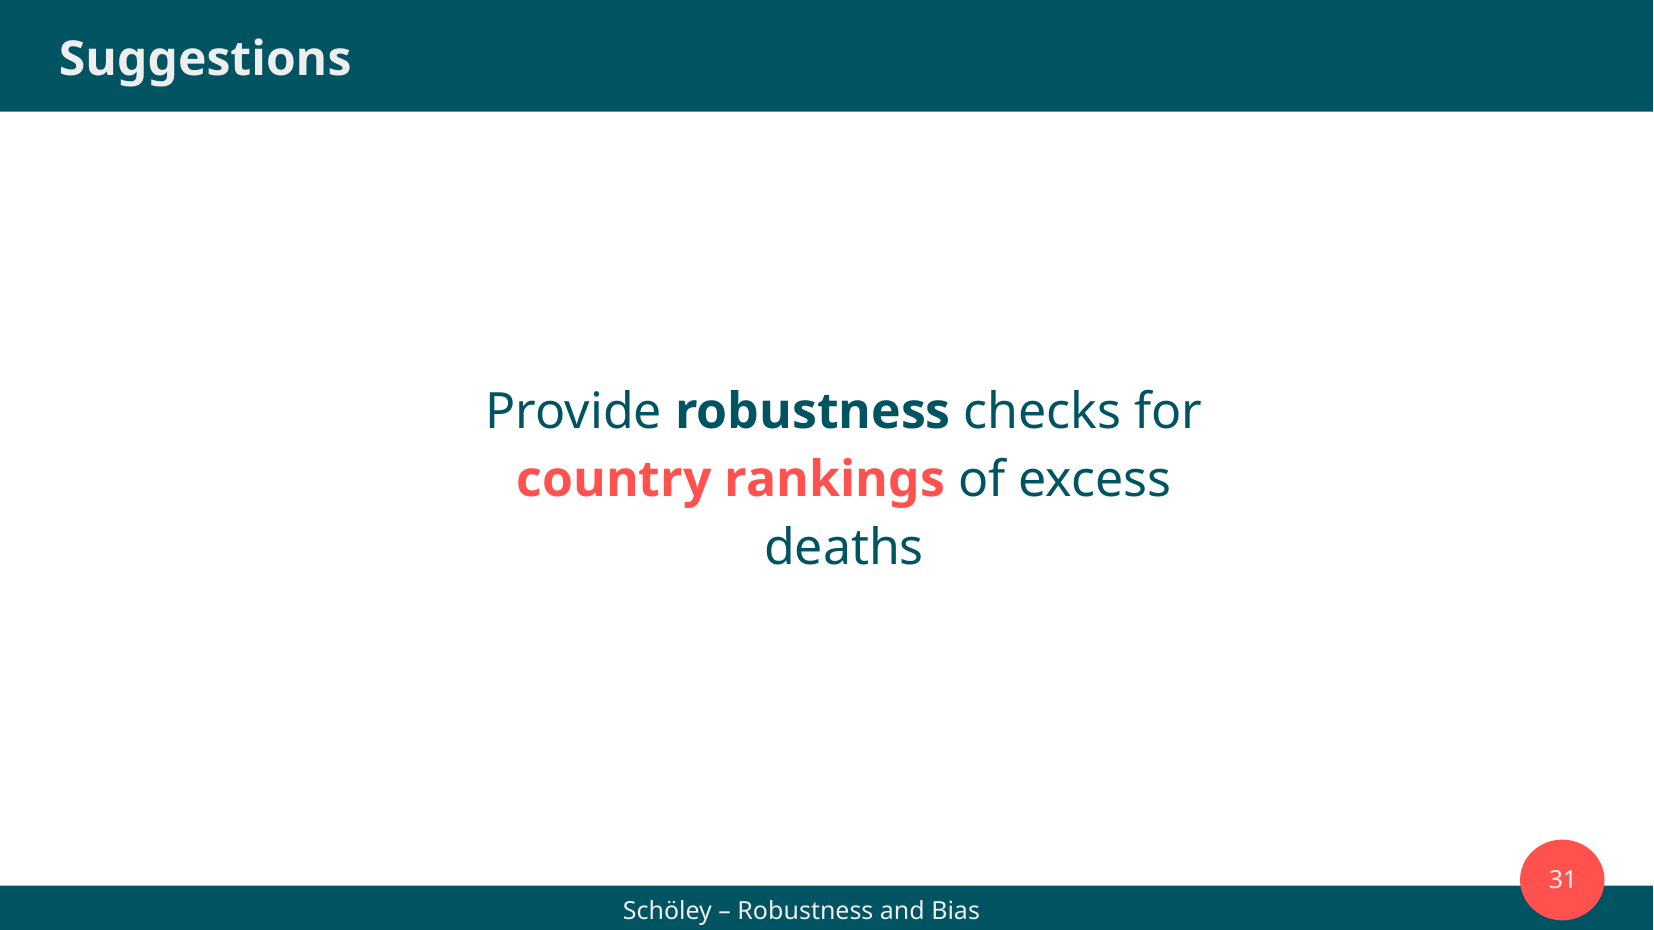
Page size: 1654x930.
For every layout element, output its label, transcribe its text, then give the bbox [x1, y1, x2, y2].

title Suggestions [58, 0, 1594, 117]
text_box Provide robustness checks for country rankings of excess deaths [395, 367, 1257, 563]
